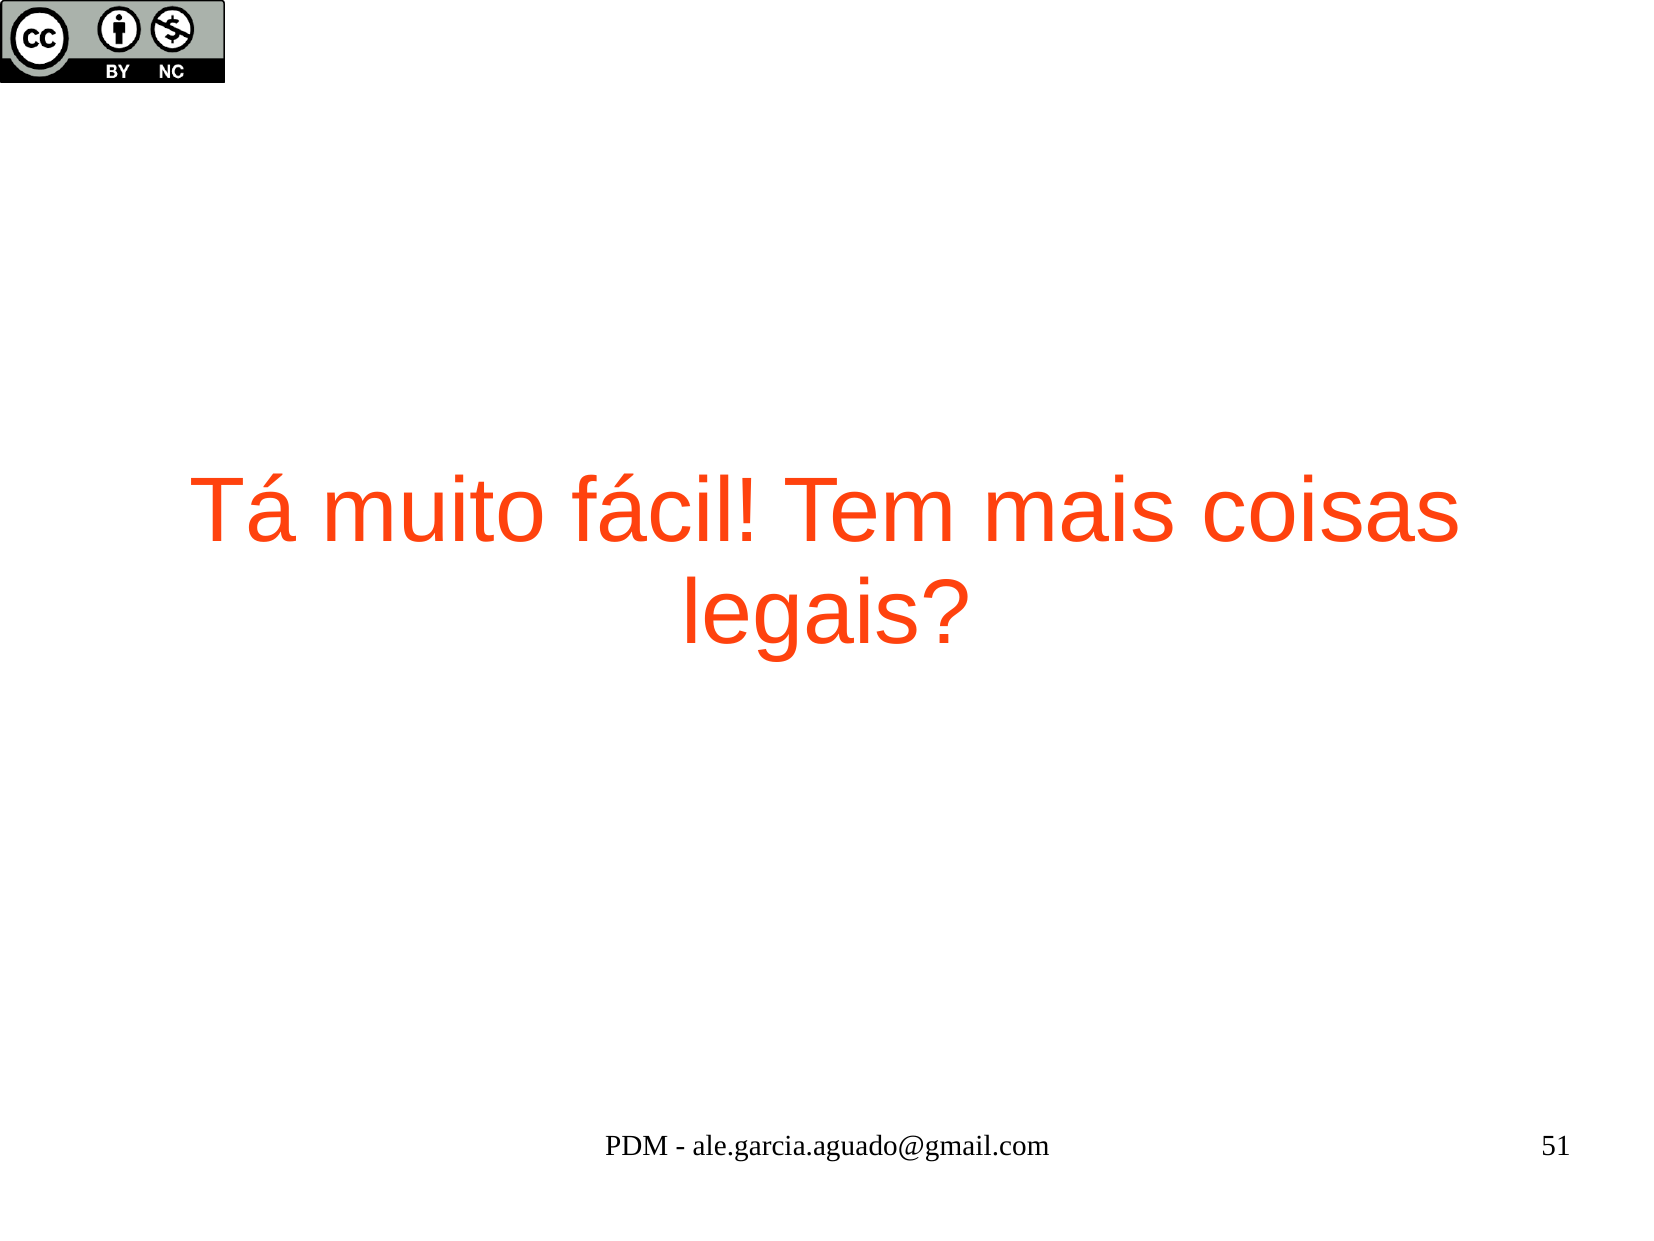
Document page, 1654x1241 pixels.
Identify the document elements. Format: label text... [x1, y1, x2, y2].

title Tá muito fácil! Tem mais coisas legais? [82, 458, 1571, 664]
picture [0, 0, 225, 83]
